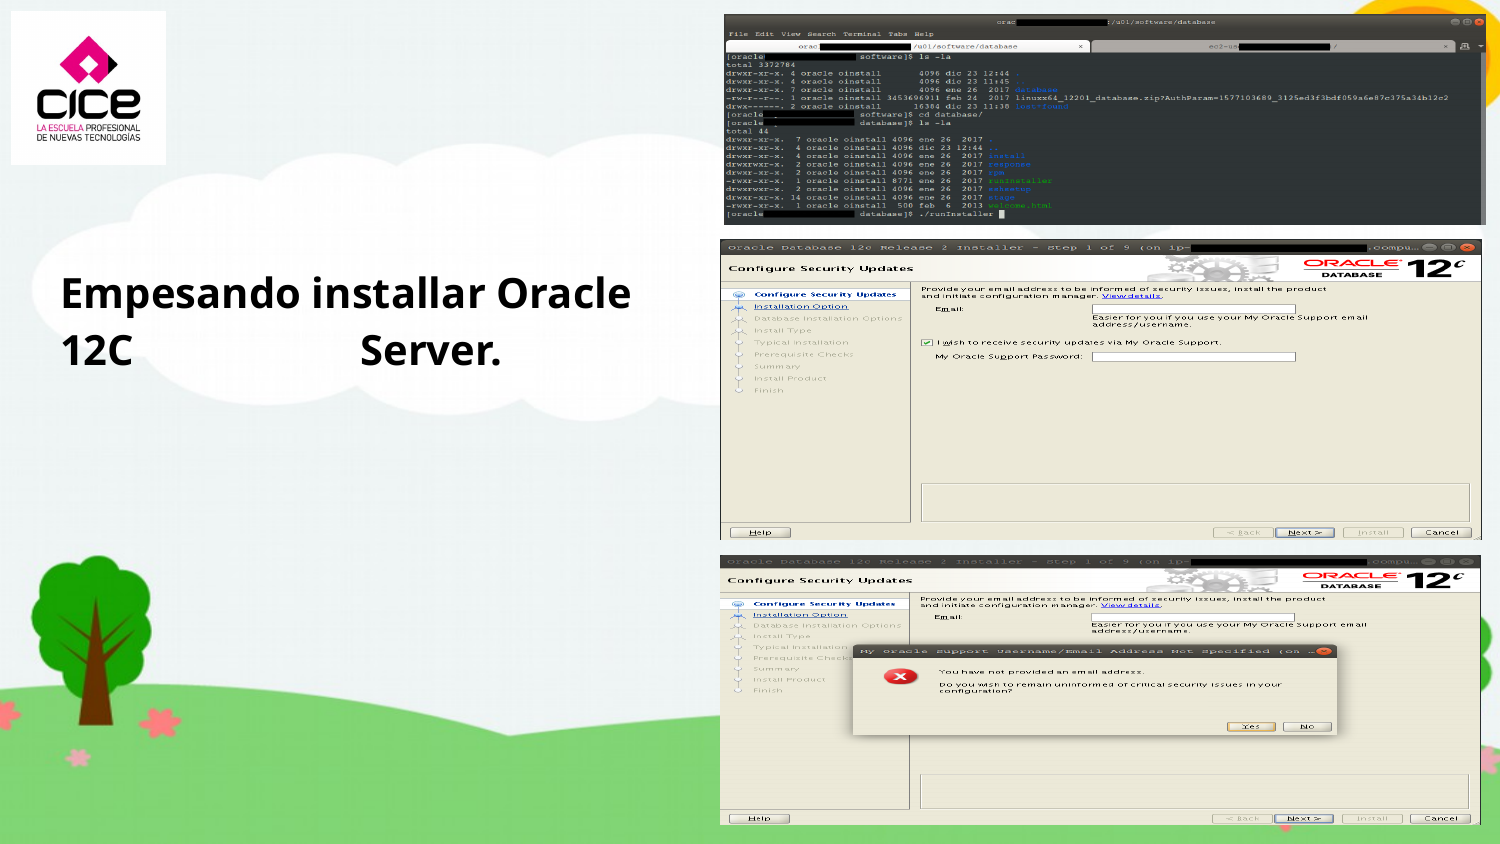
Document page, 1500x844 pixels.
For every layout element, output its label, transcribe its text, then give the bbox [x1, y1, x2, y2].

title Empesando installar Oracle 12C Server. [60, 220, 676, 421]
picture [0, 0, 1500, 844]
